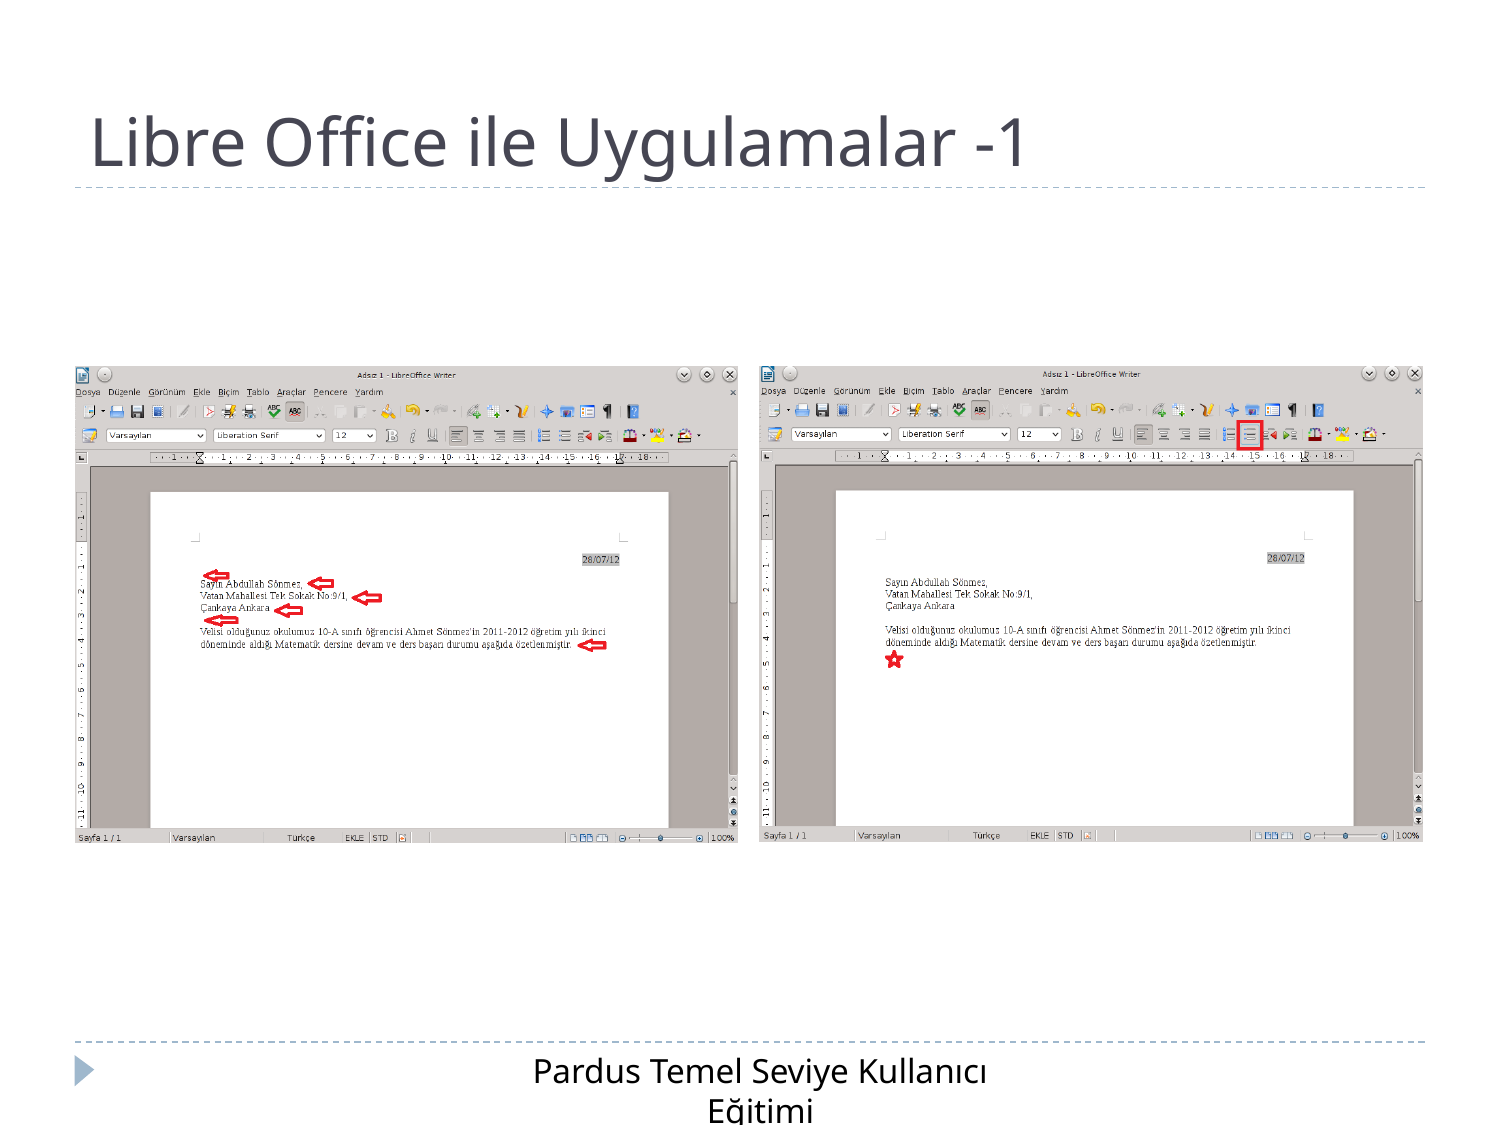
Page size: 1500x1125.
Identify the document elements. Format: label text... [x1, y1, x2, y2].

picture [759, 366, 1423, 843]
picture [75, 366, 738, 844]
title Libre Office ile Uygulamalar -1 [75, 37, 1425, 188]
